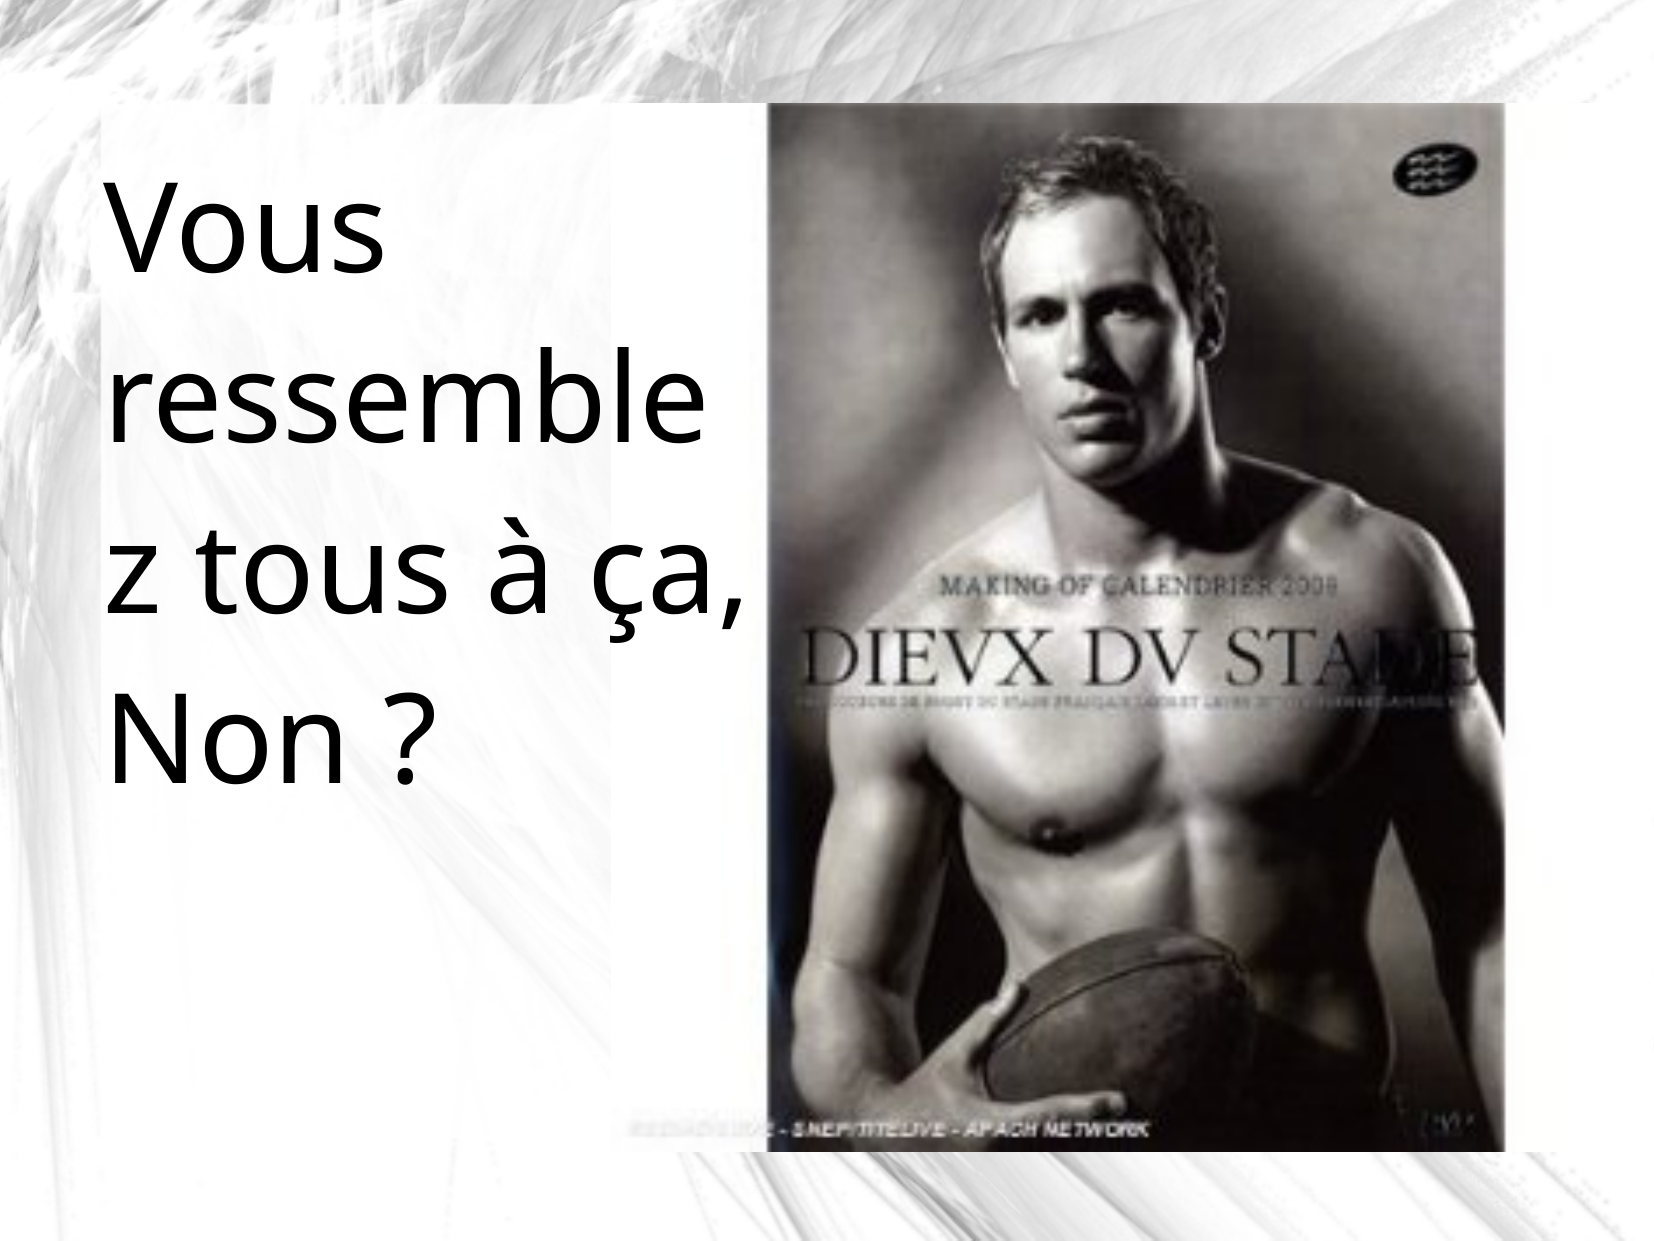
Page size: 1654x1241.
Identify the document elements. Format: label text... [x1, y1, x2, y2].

picture [0, 0, 1654, 1241]
text_box Vous ressemblez tous à ça, Non ? [88, 131, 768, 927]
